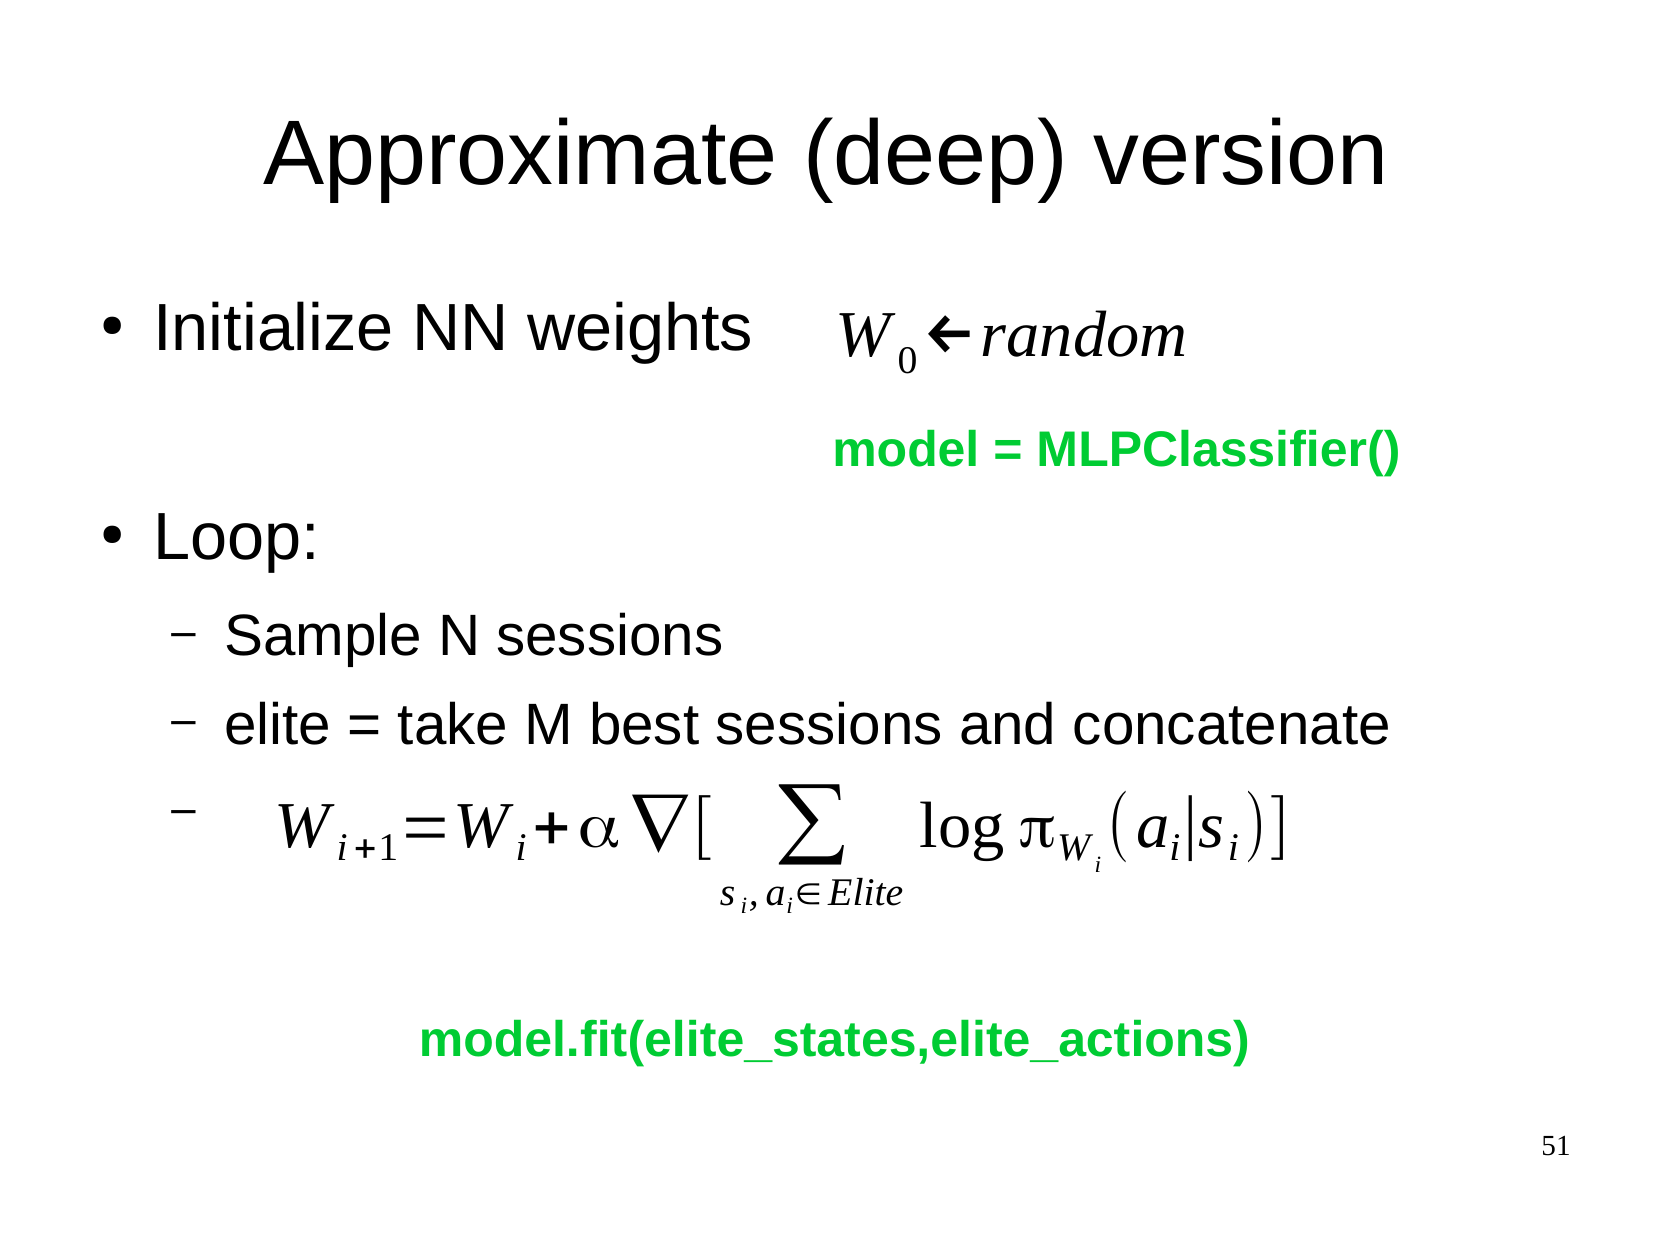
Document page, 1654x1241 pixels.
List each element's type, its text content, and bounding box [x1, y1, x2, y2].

text_box model = MLPClassifier() [817, 413, 1513, 493]
chart [818, 299, 1206, 383]
text_box model.fit(elite_states,elite_actions) [404, 1004, 1336, 1084]
title Approximate (deep) version [82, 49, 1571, 257]
list Initialize NN weights Loop: Sample N sessions elite = take M best sessions and concatenate [82, 290, 1571, 1010]
chart [257, 778, 1303, 919]
